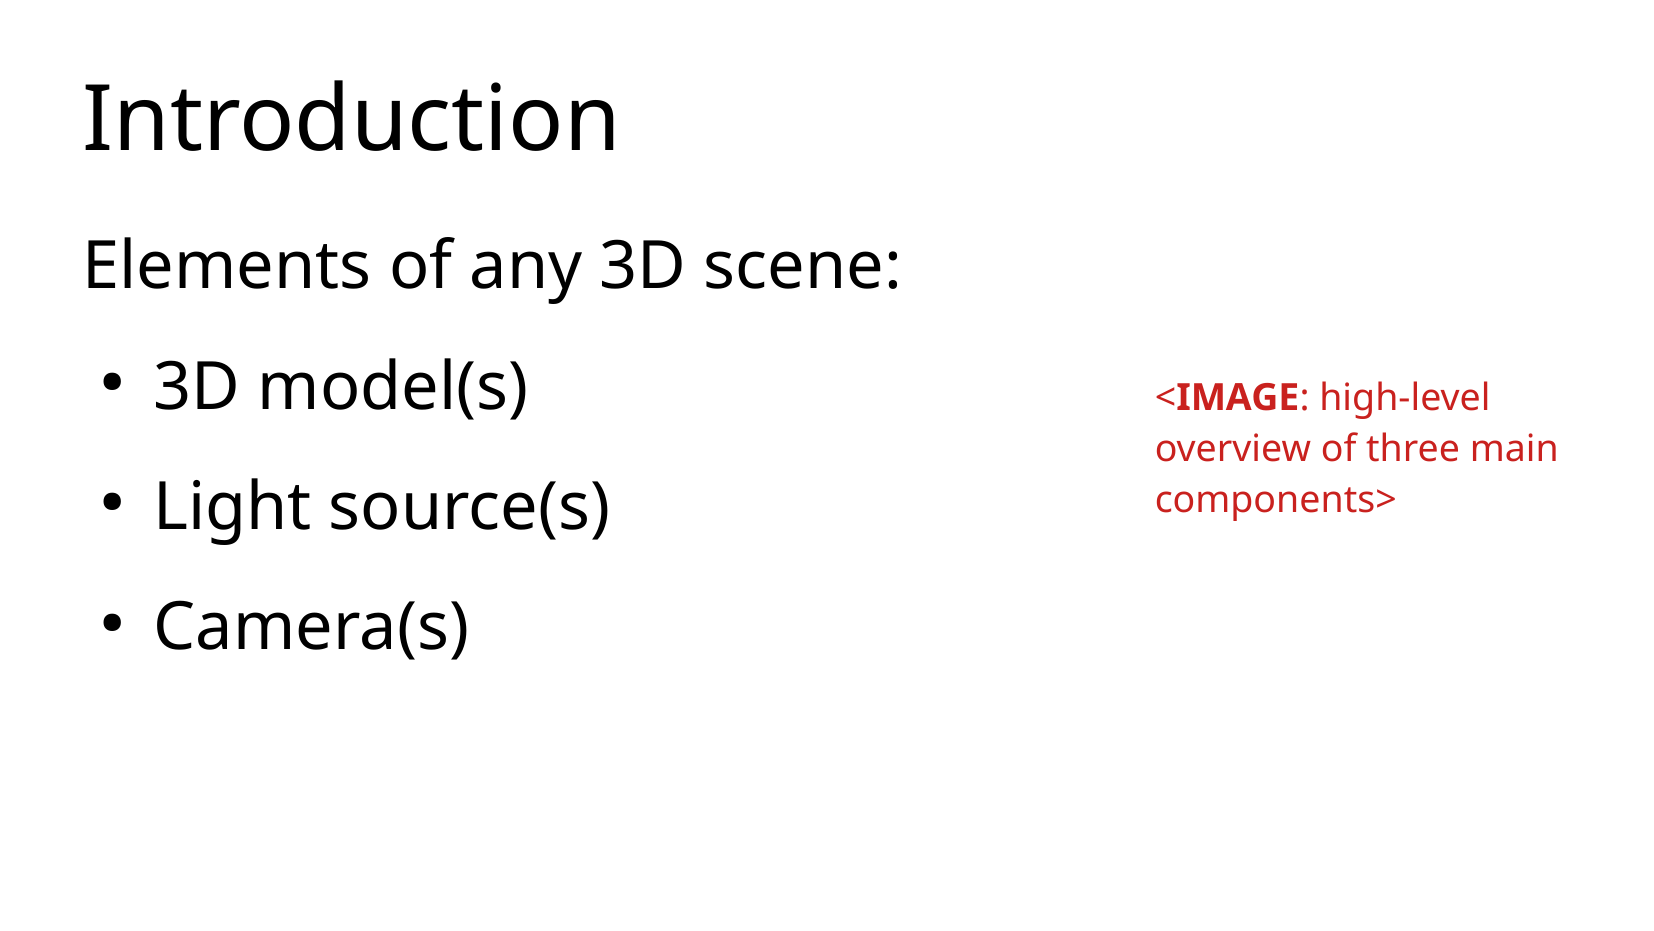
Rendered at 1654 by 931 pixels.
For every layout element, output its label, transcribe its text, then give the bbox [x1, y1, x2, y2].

list Elements of any 3D scene: 3D model(s) Light source(s) Camera(s) [82, 217, 1571, 758]
title Introduction [82, 37, 1571, 193]
text_box <IMAGE: high-level overview of three main components> [1140, 363, 1576, 509]
